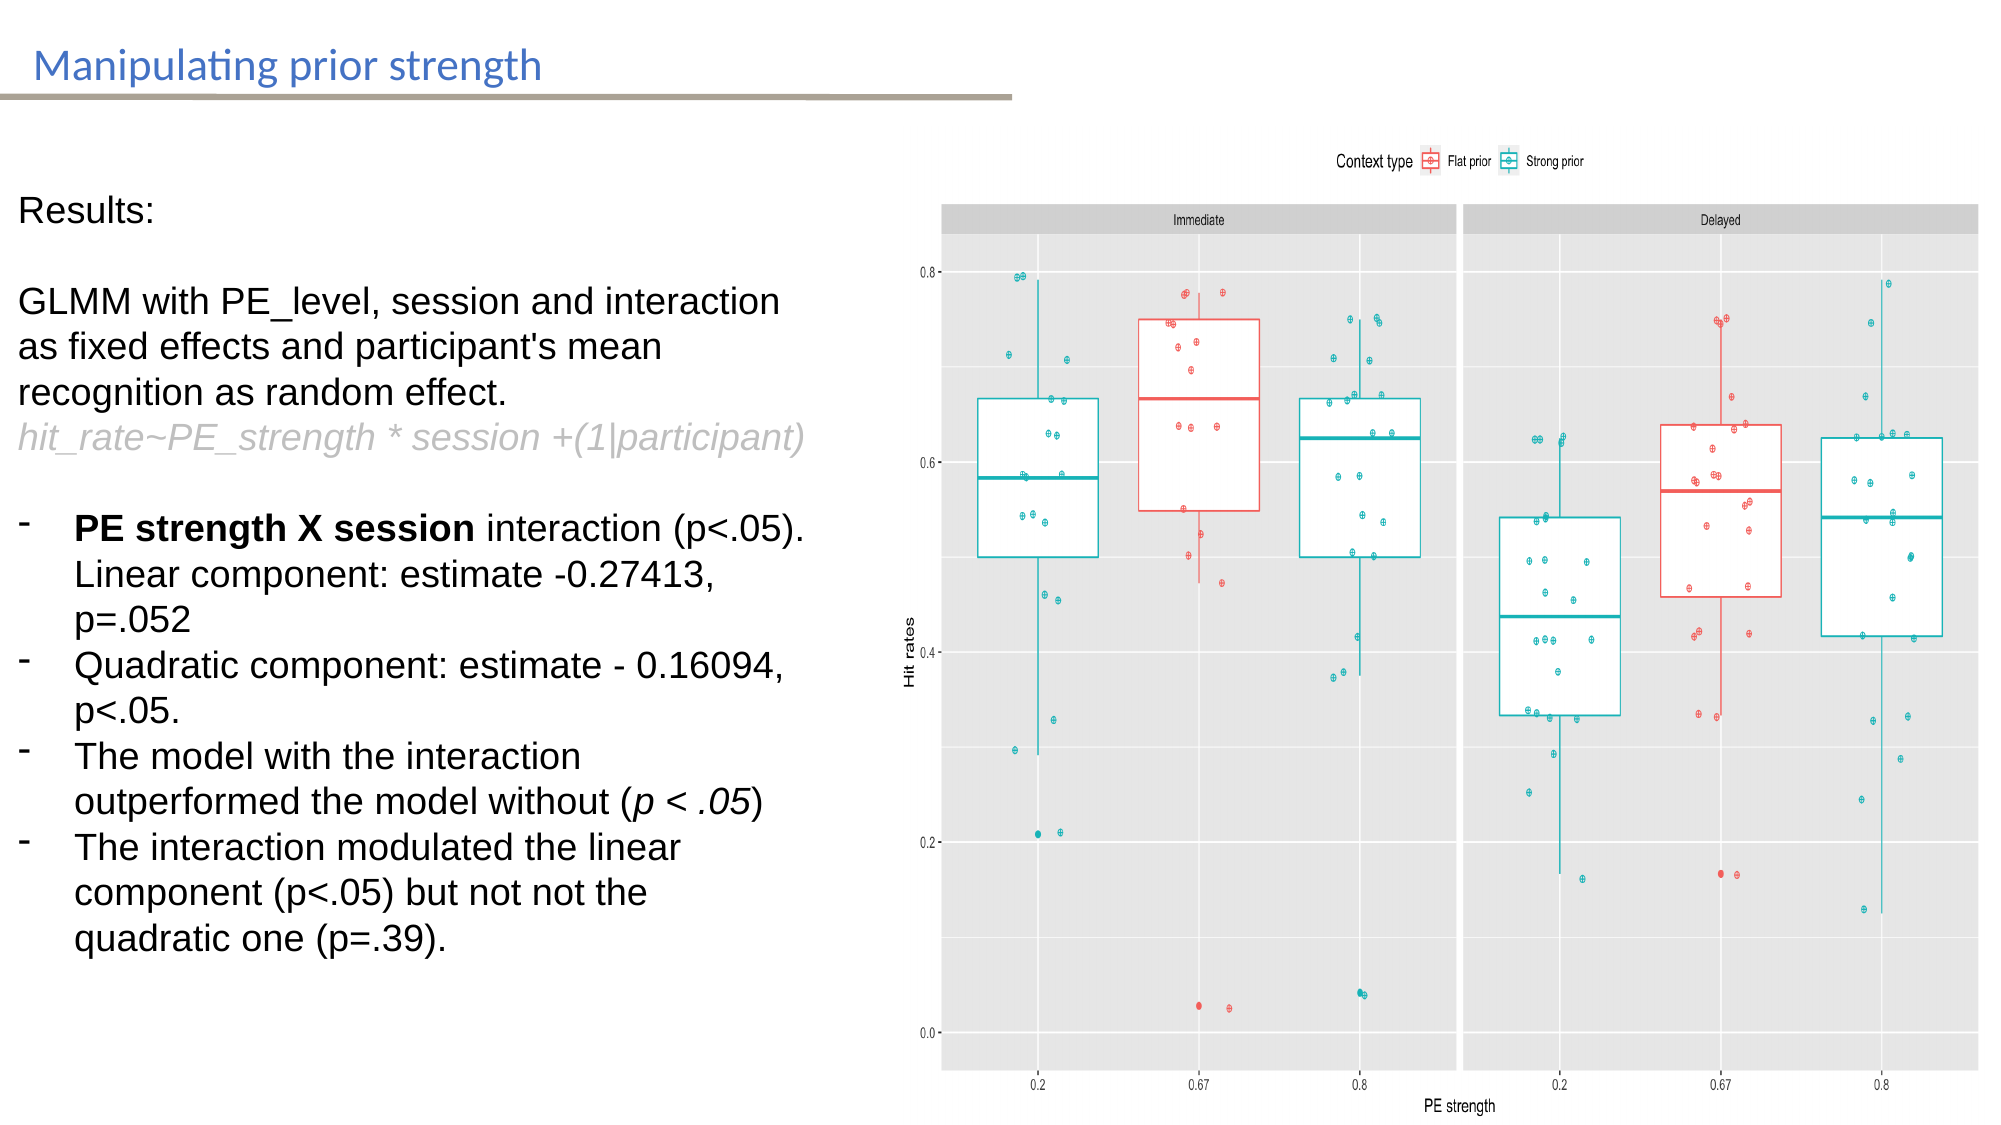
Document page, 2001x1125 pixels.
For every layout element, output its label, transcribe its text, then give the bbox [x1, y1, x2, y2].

picture [897, 126, 1985, 1125]
text_box Results: GLMM with PE_level, session and interaction as fixed effects and participant's mean recognition as random effect. hit_rate~PE_strength * session +(1|participant) PE strength X session interaction (p<.05). Linear component: estimate -0.27413, p=.052 Quadratic component: estimate - 0.16094, p<.05. The model with the interaction outperformed the model without (p < .05) The interaction modulated the linear component (p<.05) but not not the quadratic one (p=.39). [0, 174, 827, 1028]
text_box Manipulating prior strength [15, 27, 1921, 97]
